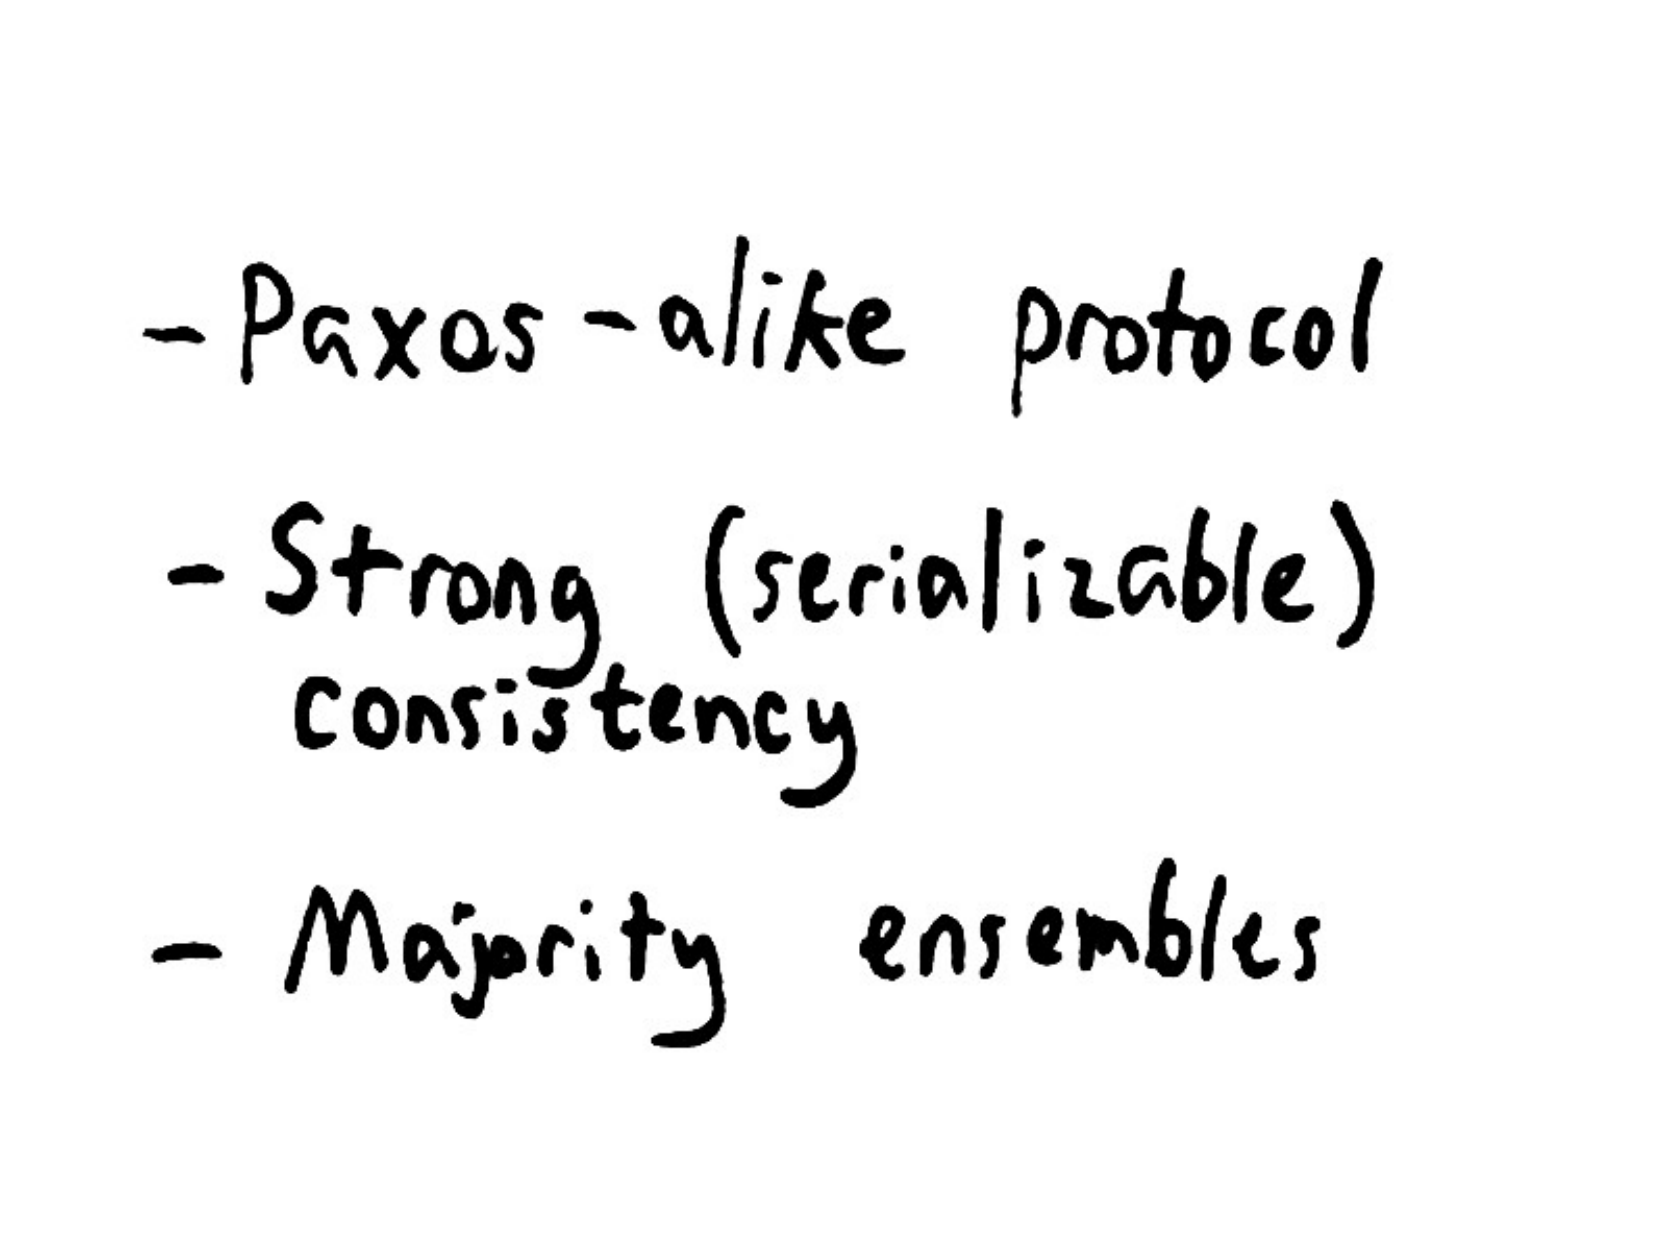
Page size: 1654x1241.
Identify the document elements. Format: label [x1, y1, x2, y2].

picture [60, 185, 1506, 1066]
